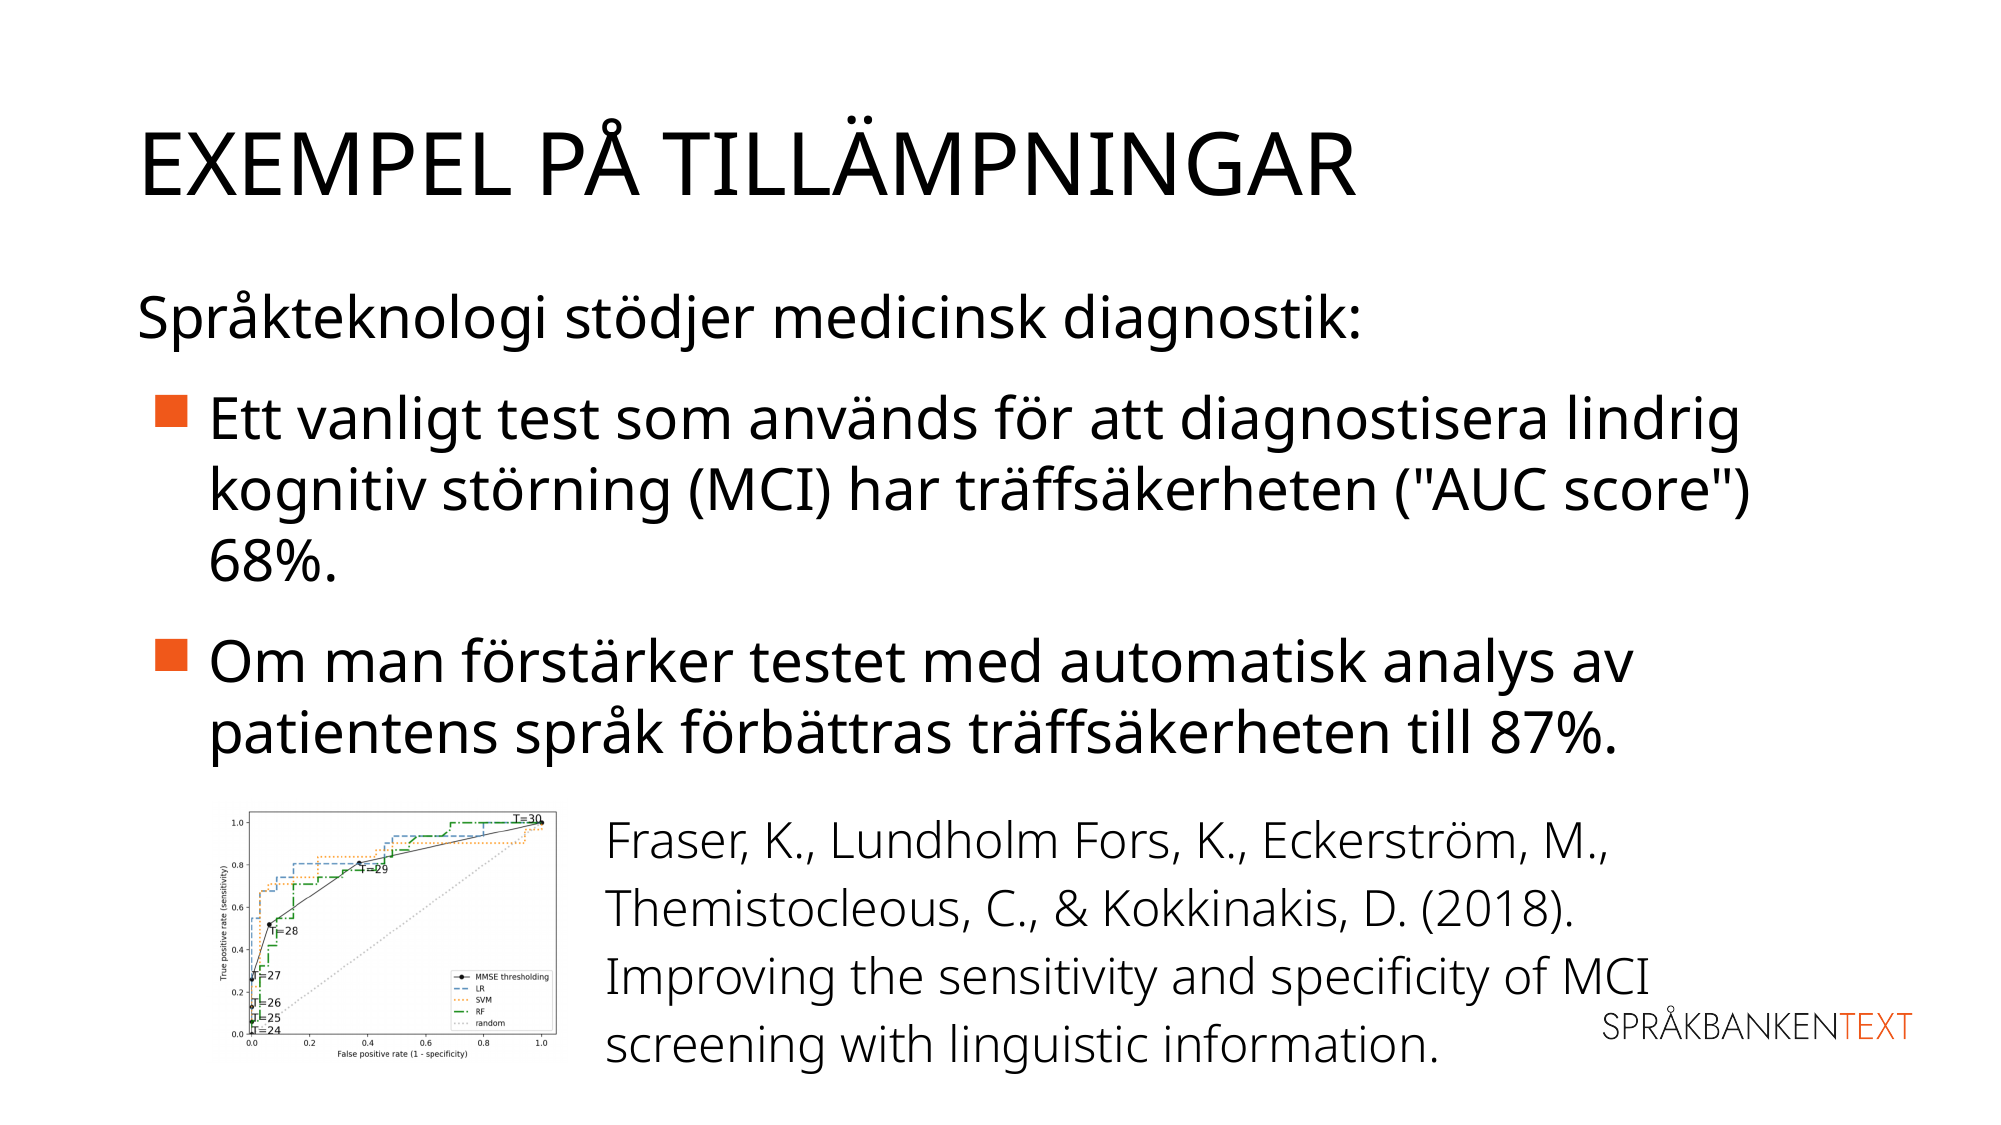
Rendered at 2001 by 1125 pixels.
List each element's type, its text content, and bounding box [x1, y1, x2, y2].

text_box Fraser, K., Lundholm Fors, K., Eckerström, M., Themistocleous, C., & Kokkinakis, D. (2018). Improving the sensitivity and specificity of MCI screening with linguistic information. [590, 797, 1743, 1102]
picture [206, 798, 568, 1063]
picture [1743, 998, 1959, 1125]
list Språkteknologi stödjer medicinsk diagnostik: Ett vanligt test som används för att diagnostisera lindrig kognitiv störning (MCI) har träffsäkerheten ("AUC score") 68%. Om man förstärker testet med automatisk analys av patientens språk förbättras träffsäkerheten till 87%. [137, 281, 1861, 719]
title Exempel på tillämpningar [137, 98, 1863, 225]
